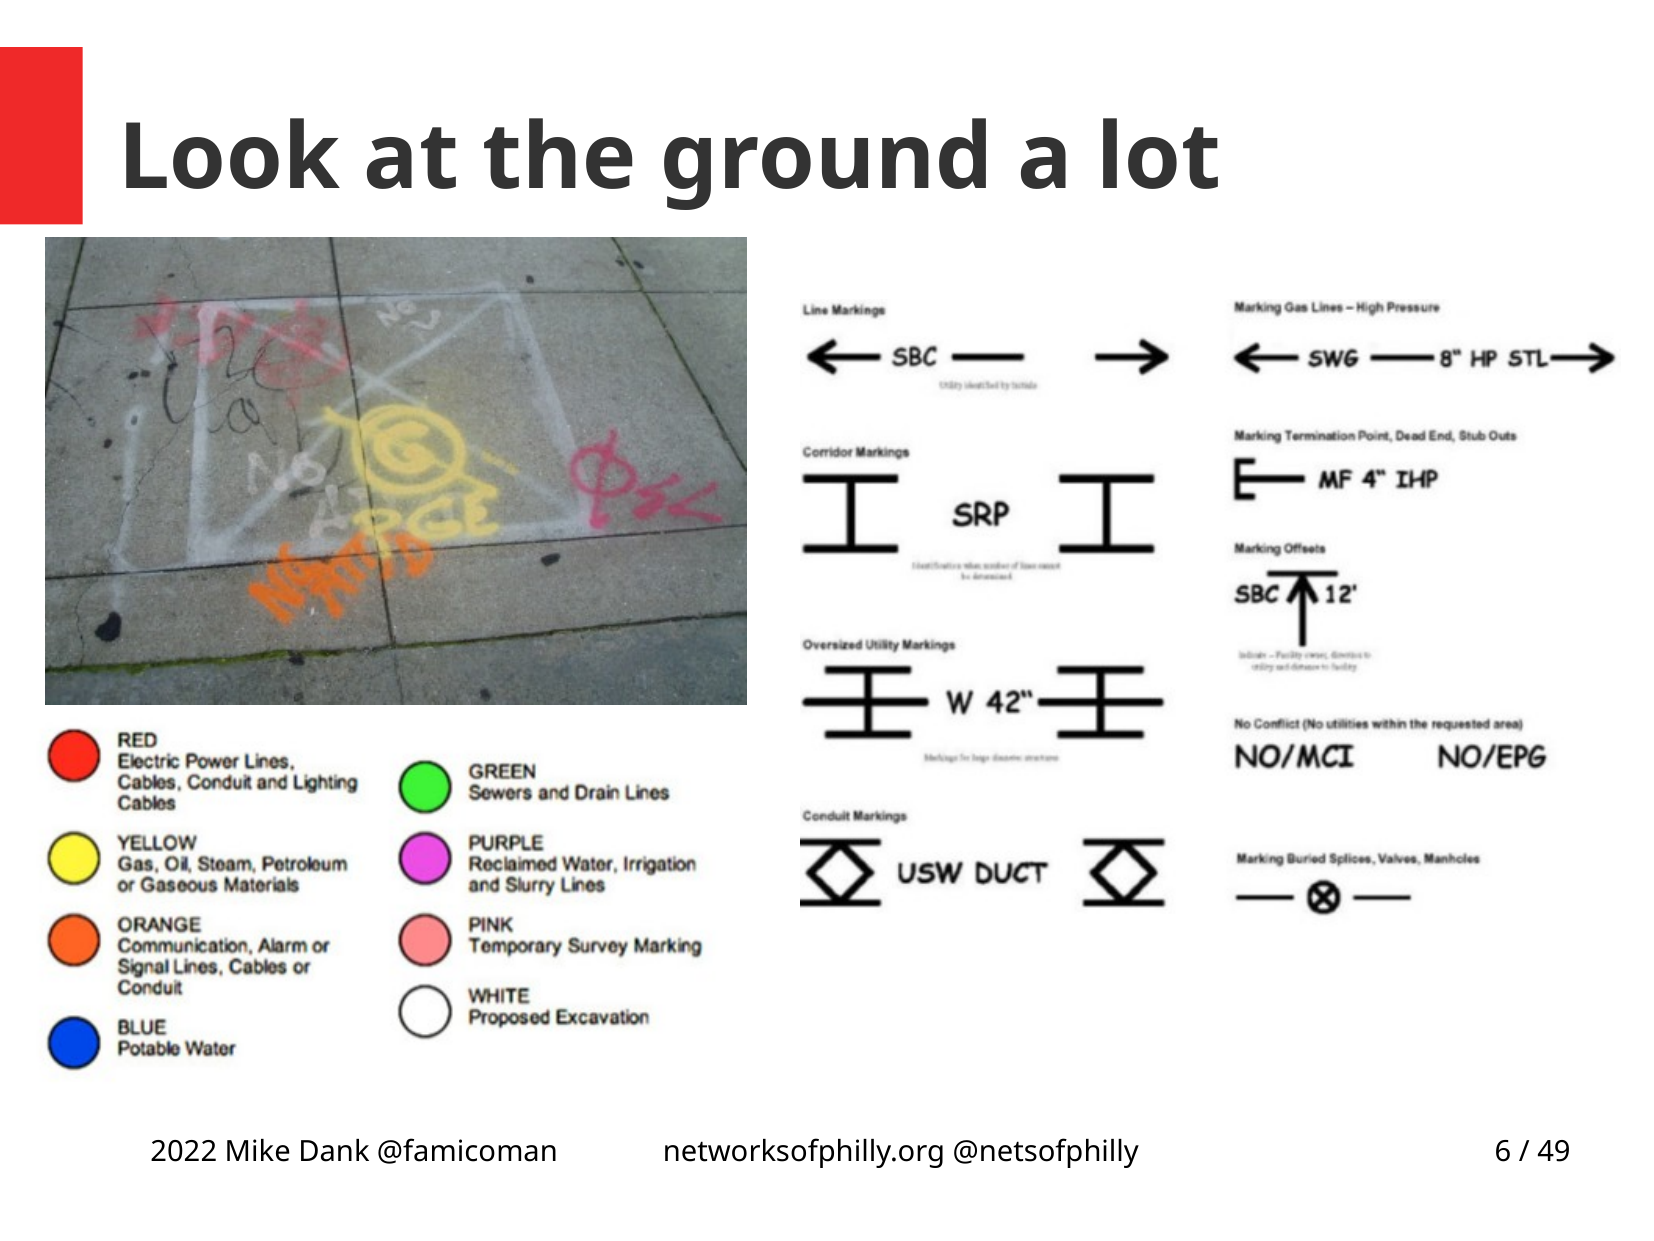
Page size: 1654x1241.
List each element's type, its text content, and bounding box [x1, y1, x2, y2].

title Look at the ground a lot [118, 49, 1571, 257]
picture [800, 299, 1621, 928]
picture [15, 237, 747, 1096]
